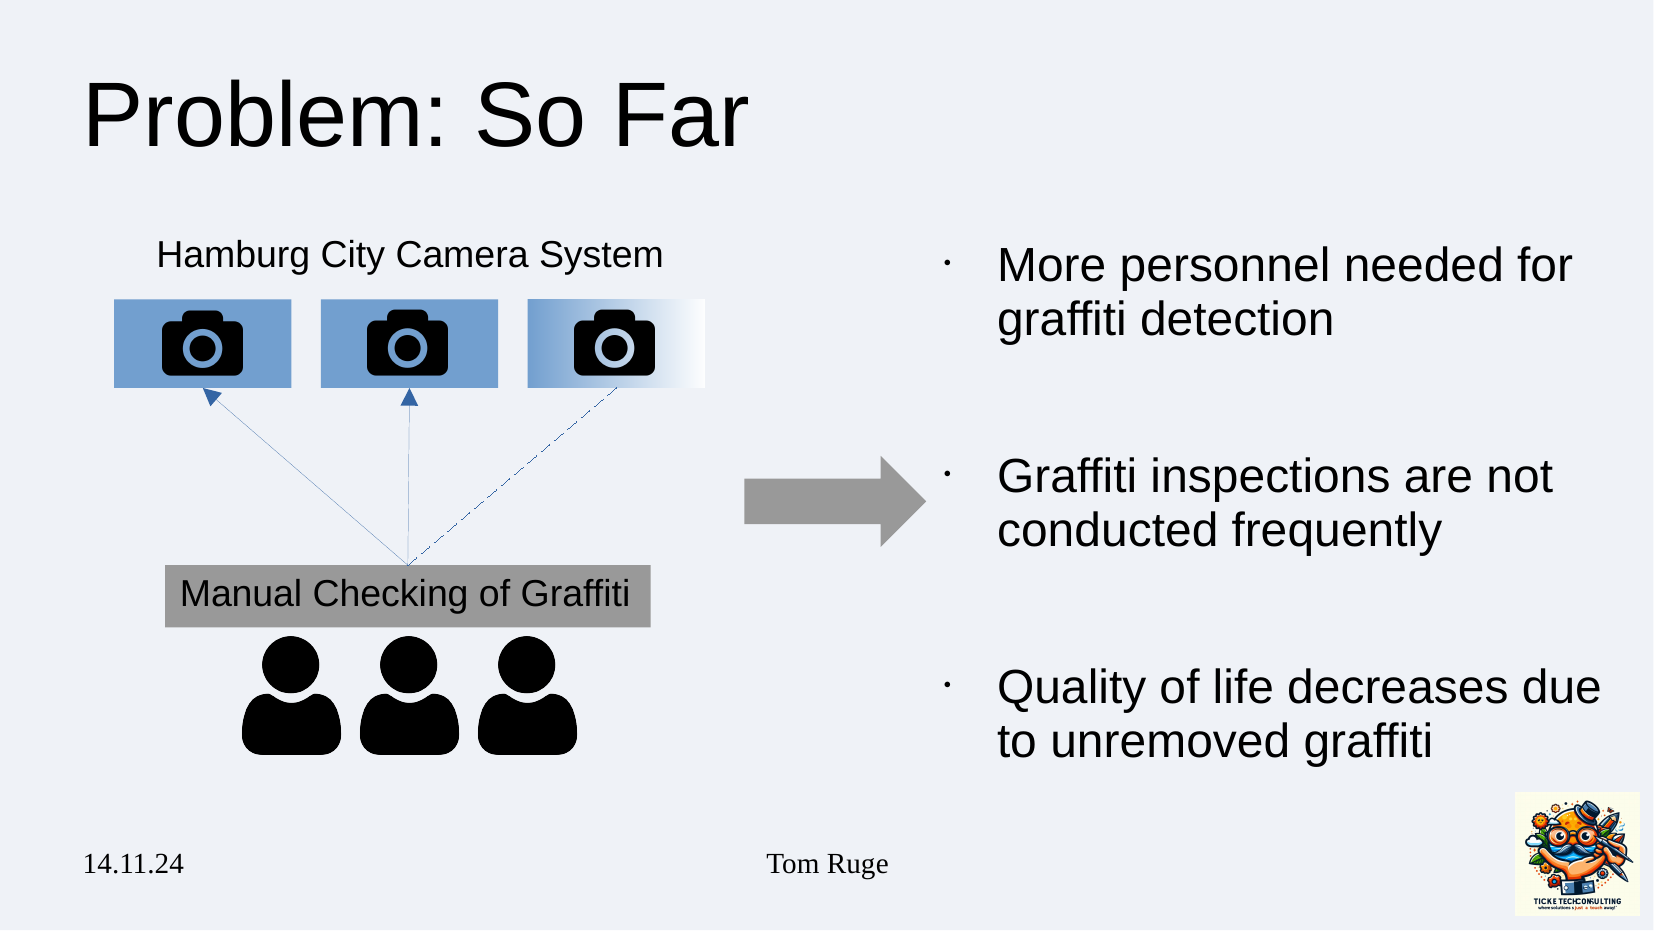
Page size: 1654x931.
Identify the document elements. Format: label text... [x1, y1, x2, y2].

title Problem: So Far [82, 37, 1571, 193]
picture [367, 302, 448, 383]
picture [574, 302, 655, 383]
text_box [114, 299, 292, 388]
picture [1515, 792, 1640, 916]
picture [162, 303, 243, 384]
text_box Hamburg City Camera System [141, 226, 703, 300]
text_box Manual Checking of Graffiti [165, 565, 651, 628]
text_box [320, 300, 499, 388]
list More personnel needed for graffiti detection Graffiti inspections are not conducted frequently Quality of life decreases due to unremoved graffiti [926, 238, 1606, 800]
picture [232, 636, 587, 755]
text_box [527, 299, 705, 388]
text_box [744, 455, 927, 547]
